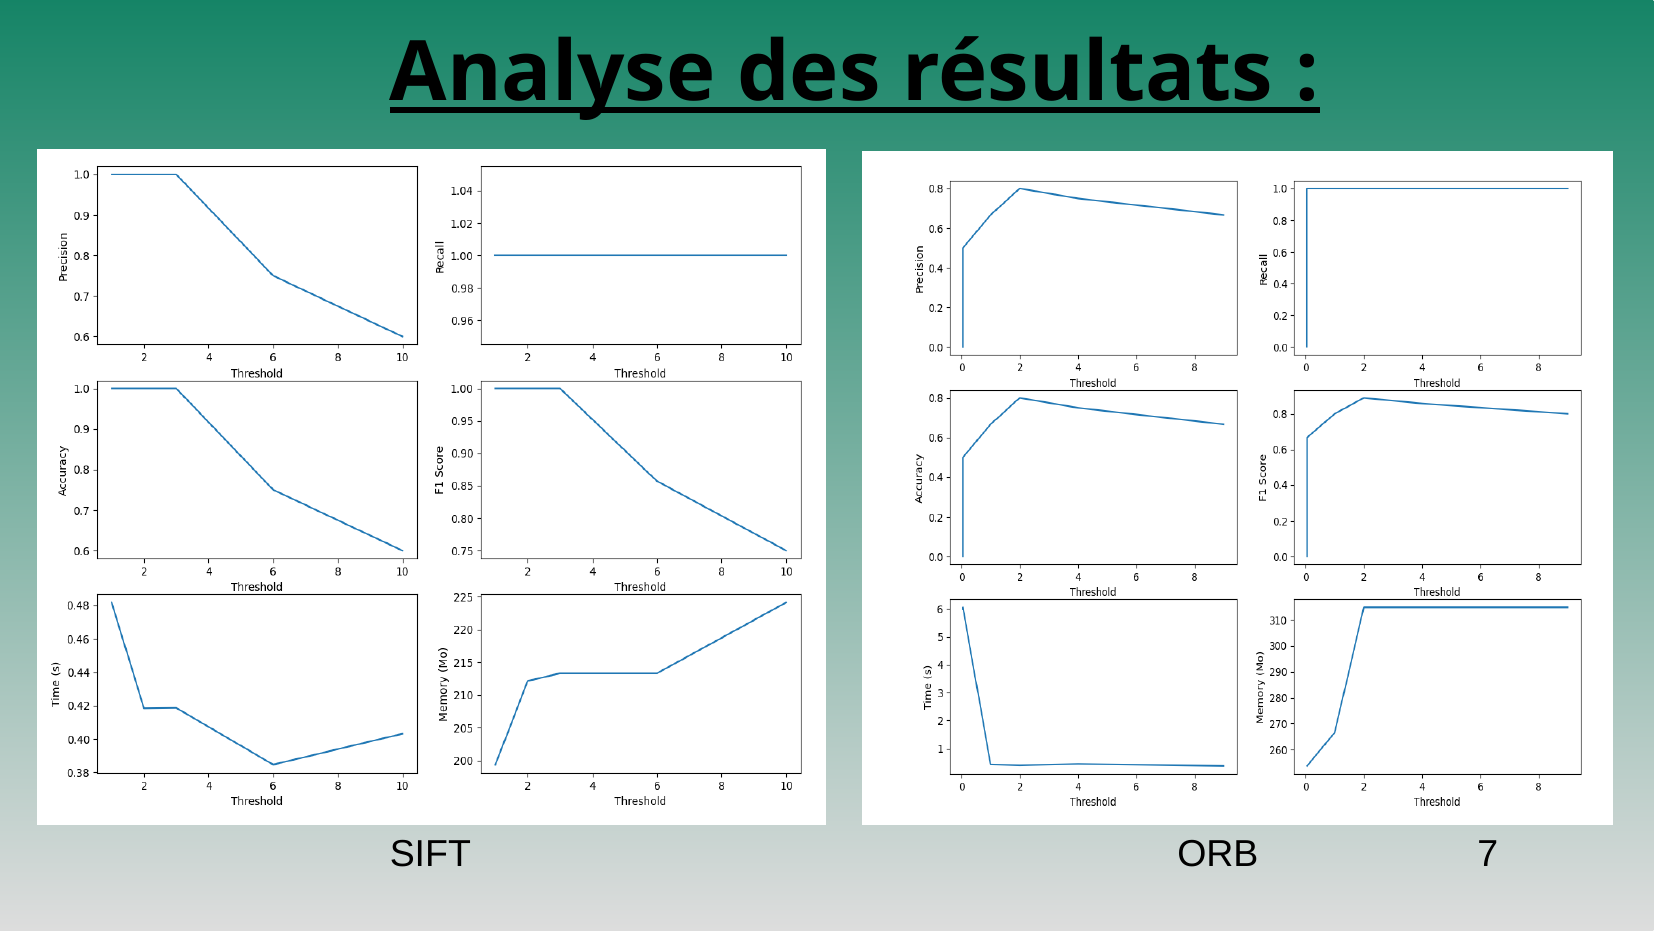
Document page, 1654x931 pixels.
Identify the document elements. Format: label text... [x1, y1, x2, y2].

picture [37, 149, 826, 826]
text_box SIFT [375, 825, 526, 882]
text_box ORB [1162, 825, 1276, 882]
text_box Analyse des résultats : [375, 4, 1463, 151]
text_box <number> [1462, 825, 1654, 896]
picture [862, 151, 1613, 826]
